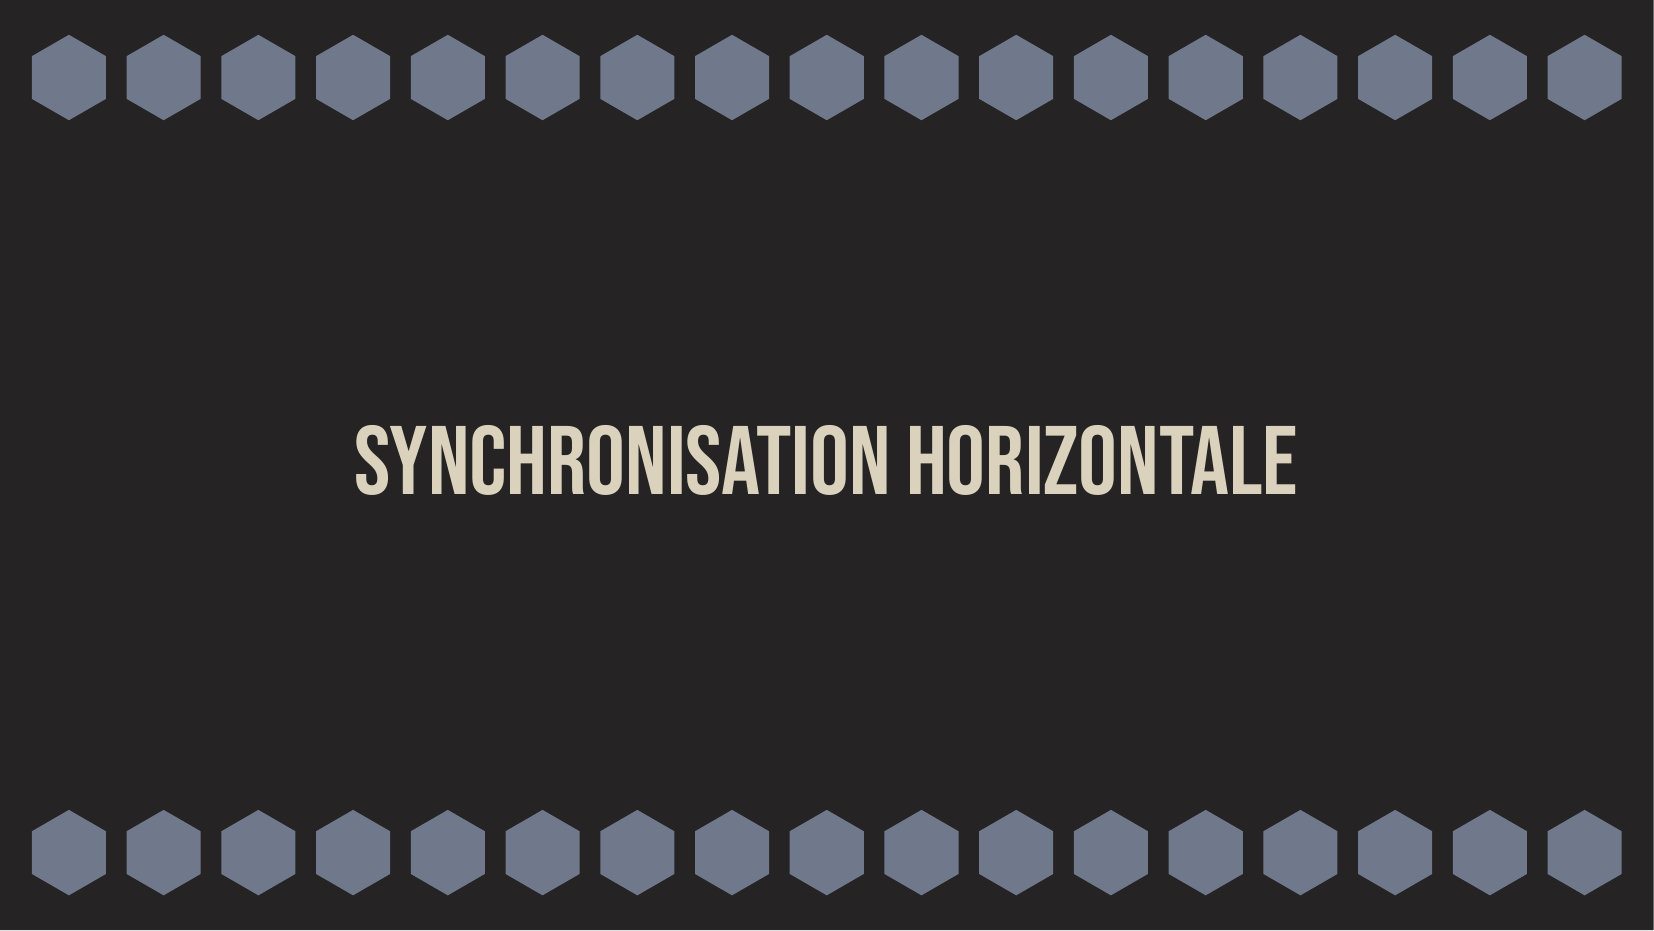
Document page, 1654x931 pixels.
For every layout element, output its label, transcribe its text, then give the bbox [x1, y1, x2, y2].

title synchronisation horizontale [67, 150, 1586, 781]
